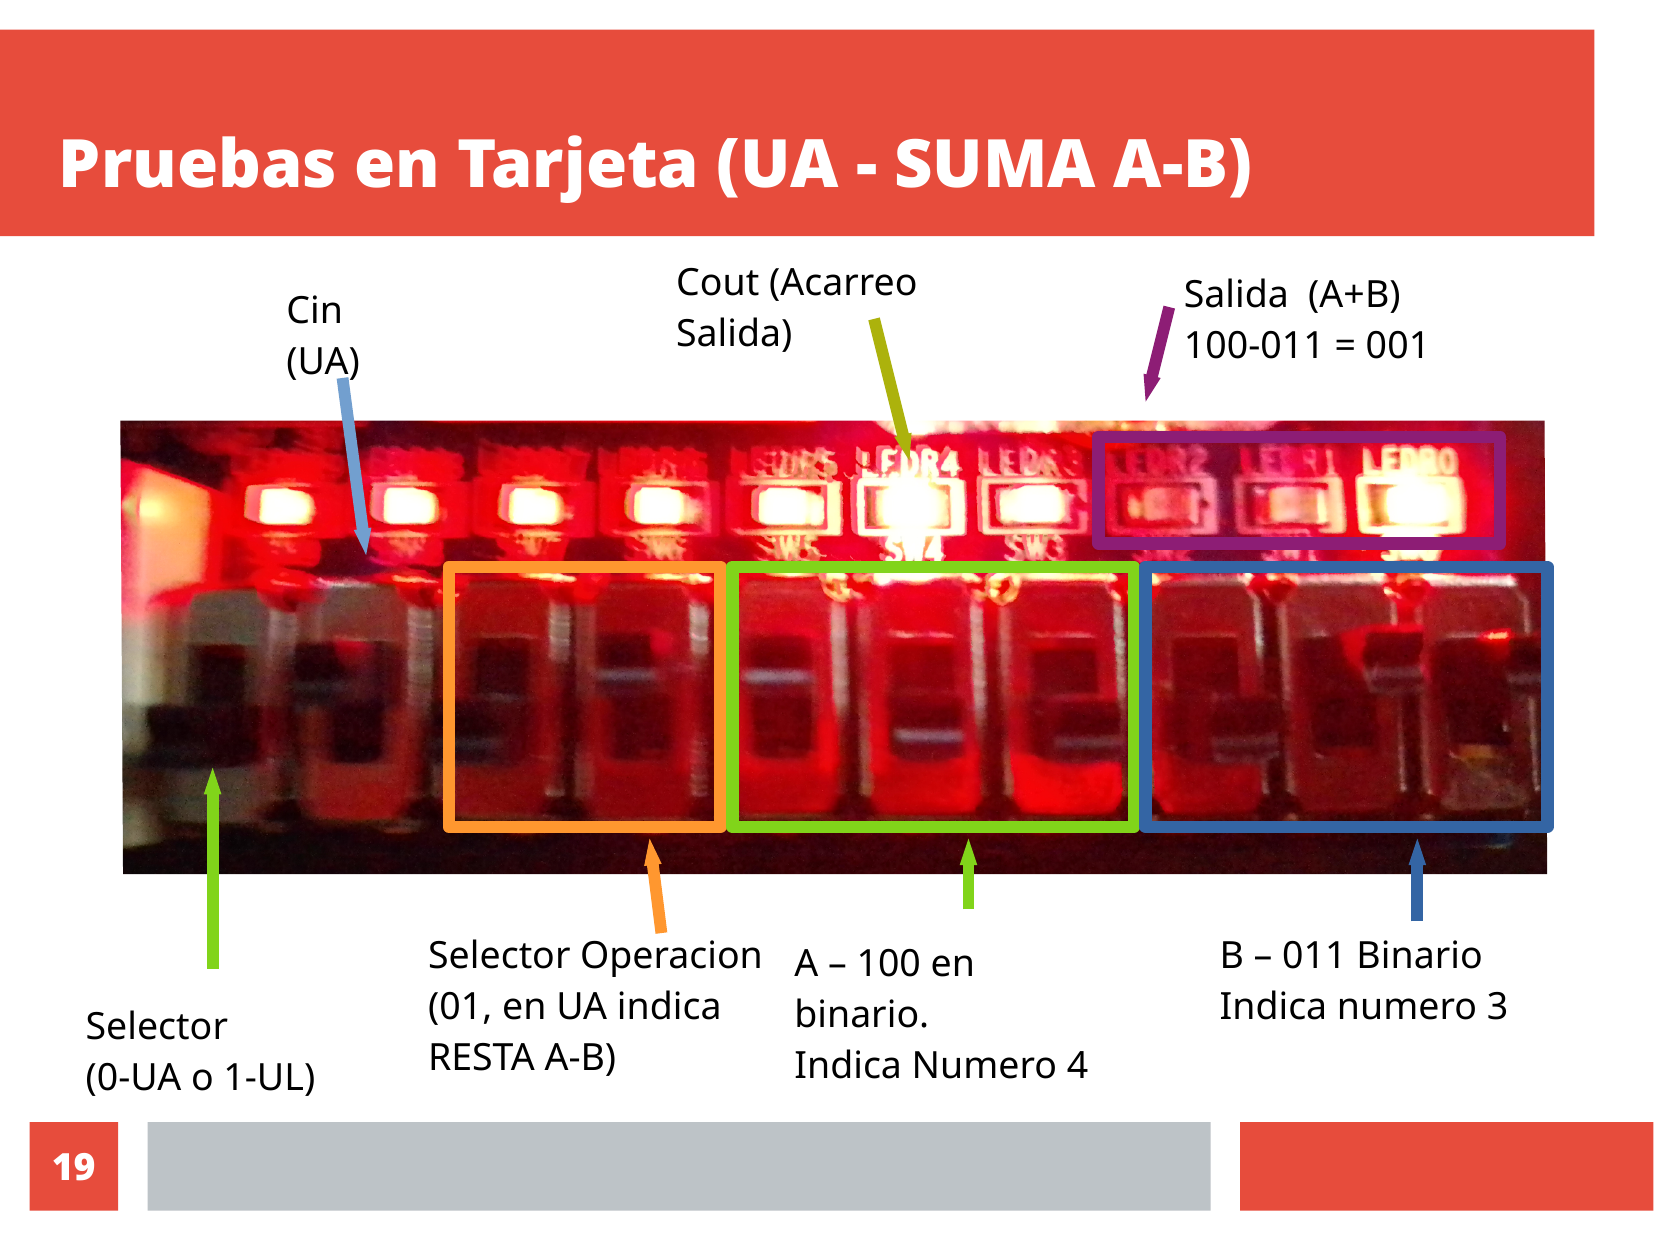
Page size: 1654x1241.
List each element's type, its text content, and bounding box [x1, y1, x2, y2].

text_box B – 011 Binario Indica numero 3 [1204, 921, 1548, 1024]
text_box Selector (0-UA o 1-UL) [70, 992, 402, 1094]
text_box Cin (UA) [271, 276, 438, 378]
picture [120, 420, 1548, 875]
text_box Cout (Acarreo Salida) [661, 248, 945, 438]
title Pruebas en Tarjeta (UA - SUMA A-B) [59, 59, 1595, 207]
text_box Salida (A+B) 100-011 = 001 [1169, 259, 1595, 362]
text_box A – 100 en binario. Indica Numero 4 [779, 929, 1123, 1075]
picture [739, 573, 1128, 821]
picture [1152, 573, 1541, 821]
text_box Selector Operacion (01, en UA indica RESTA A-B) [413, 921, 780, 1154]
picture [455, 573, 714, 821]
